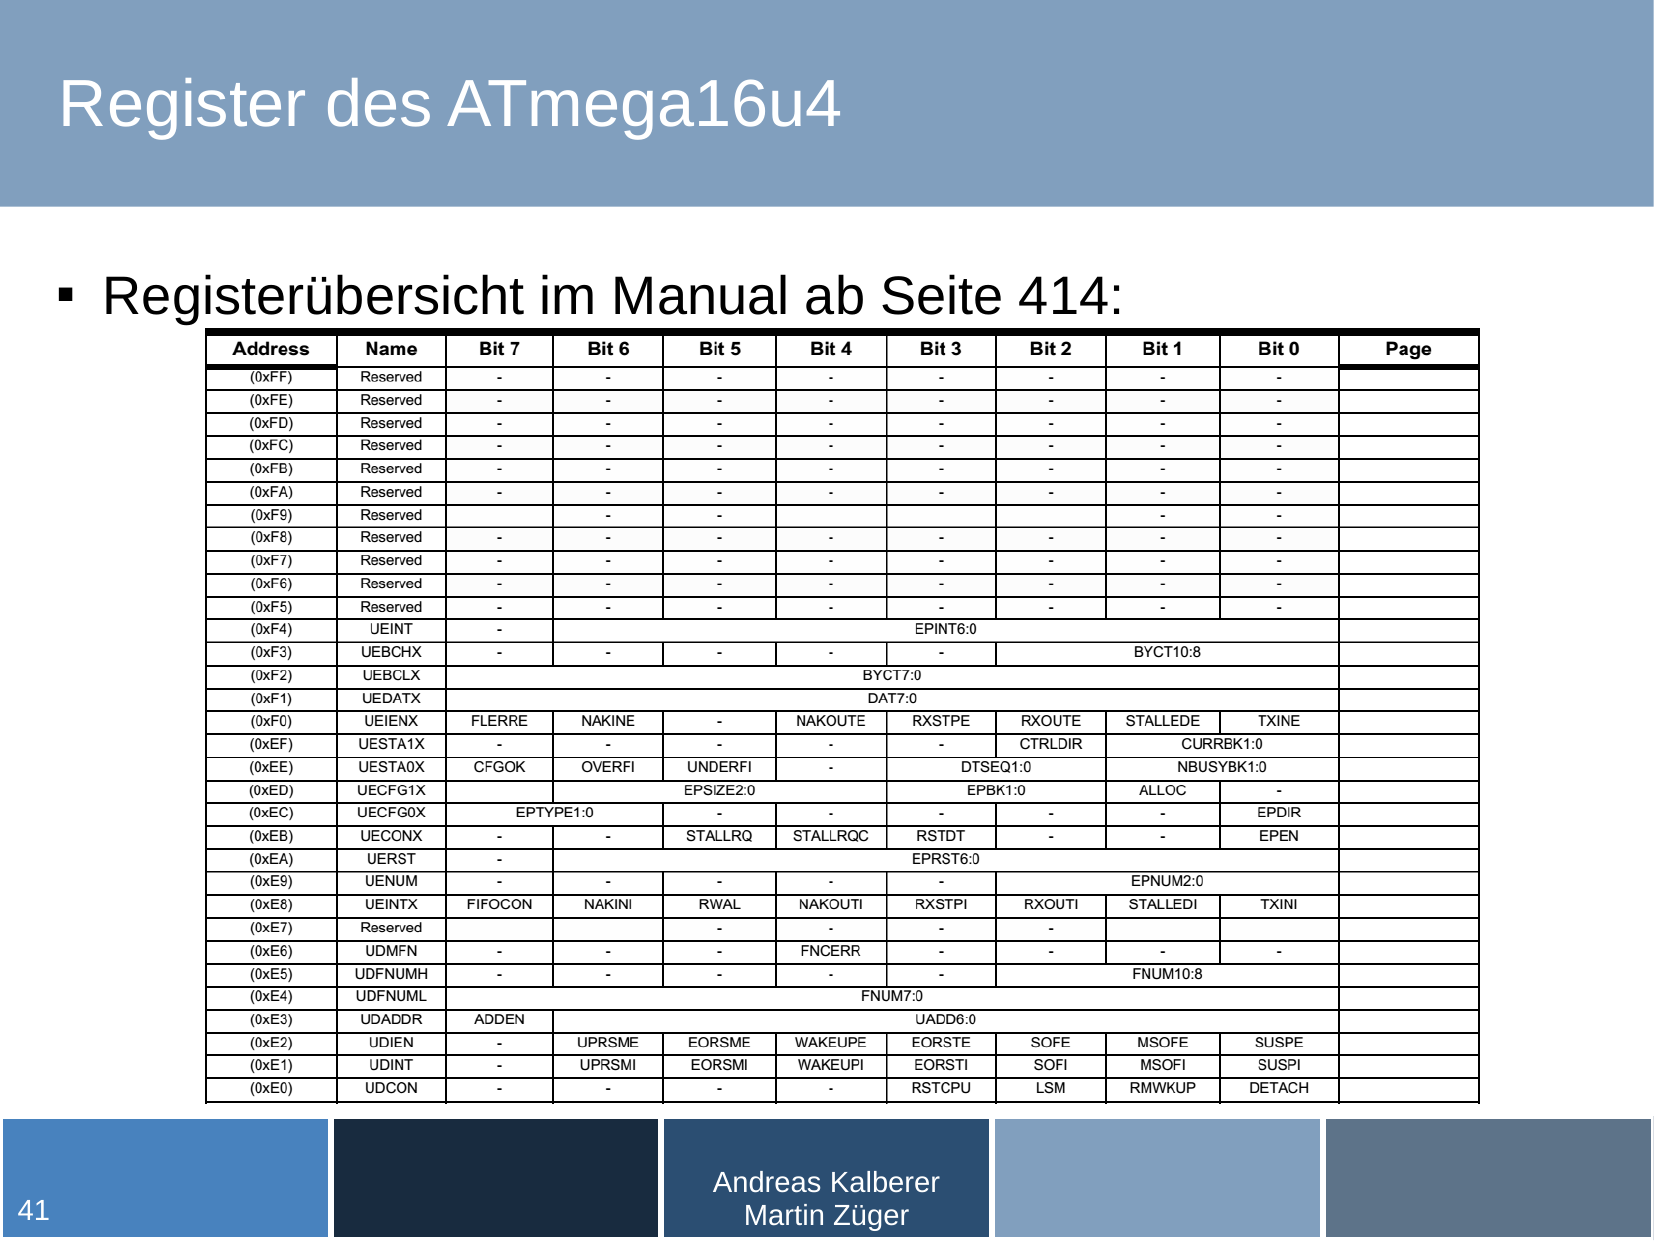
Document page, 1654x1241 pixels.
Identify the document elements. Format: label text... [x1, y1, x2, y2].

list Registerübersicht im Manual ab Seite 414: [59, 265, 1595, 986]
title Register des ATmega16u4 [59, 29, 1595, 178]
picture [200, 324, 1489, 1104]
